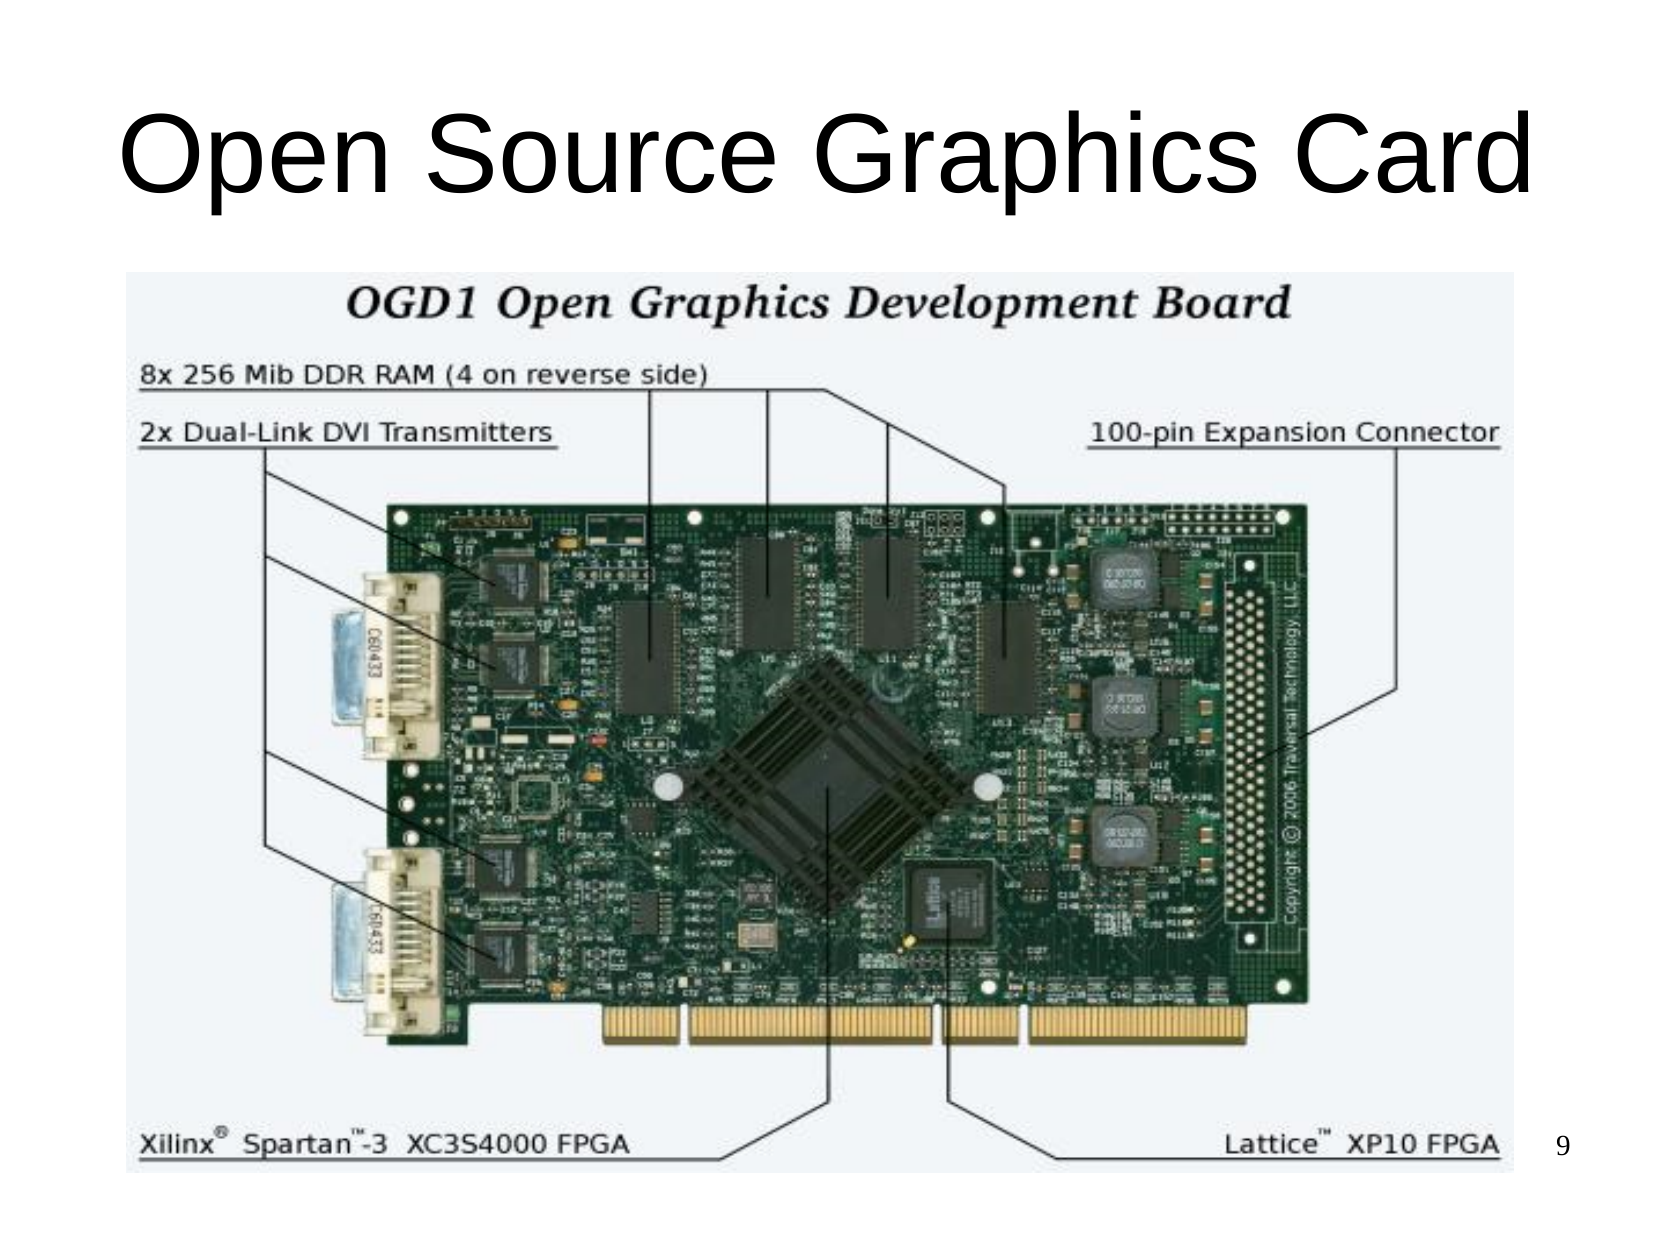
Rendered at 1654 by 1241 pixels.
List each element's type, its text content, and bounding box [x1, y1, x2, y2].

picture [126, 272, 1514, 1173]
title Open Source Graphics Card [82, 49, 1571, 257]
